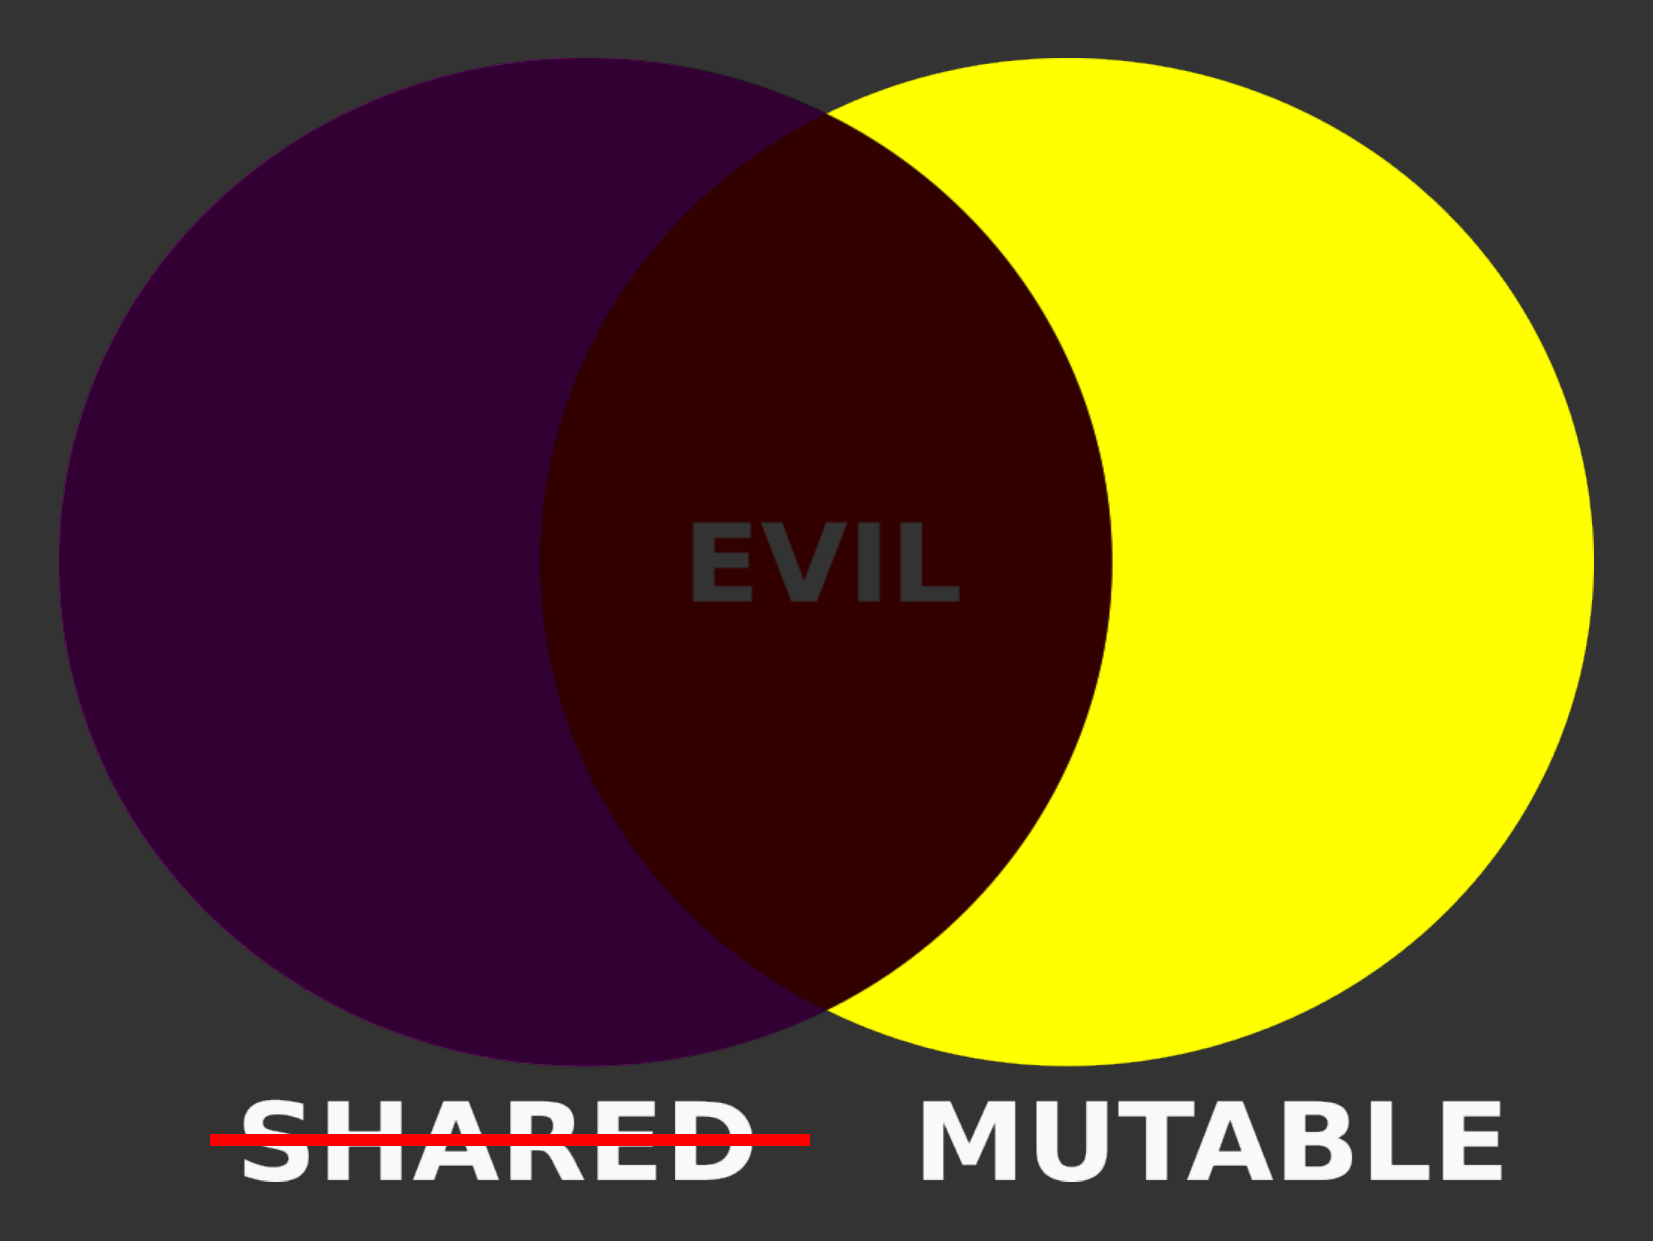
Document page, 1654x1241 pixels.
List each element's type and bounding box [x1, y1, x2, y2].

picture [59, 58, 1594, 1182]
